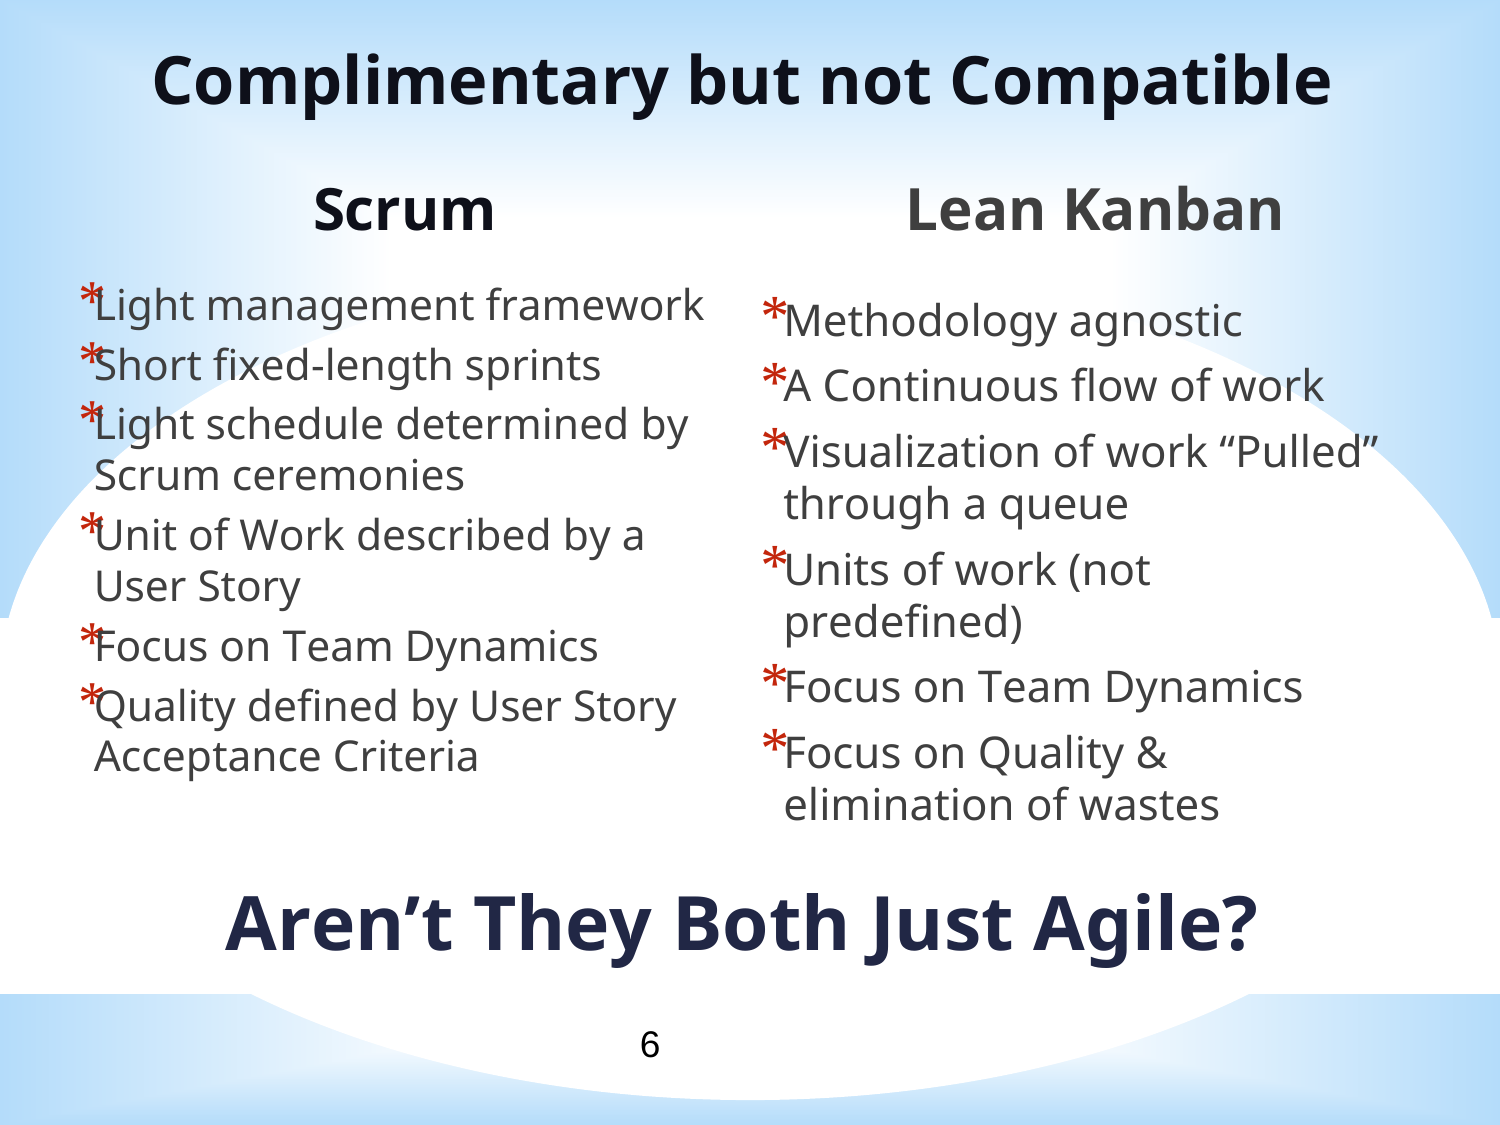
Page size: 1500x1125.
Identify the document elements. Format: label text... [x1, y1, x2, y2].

list Light management framework Short fixed-length sprints Light schedule determined by Scrum ceremonies Unit of Work described by a User Story Focus on Team Dynamics Quality defined by User Story Acceptance Criteria [60, 270, 721, 841]
picture [0, 0, 1500, 908]
list Scrum [90, 164, 676, 270]
text_box <number> [624, 1012, 925, 1073]
title Aren’t They Both Just Agile? [105, 867, 1381, 1006]
list Methodology agnostic A Continuous flow of work Visualization of work “Pulled” through a queue Units of work (not predefined) Focus on Team Dynamics Focus on Quality & elimination of wastes [740, 285, 1411, 841]
list Lean Kanban [765, 164, 1381, 285]
title Complimentary but not Compatible [75, 29, 1411, 196]
picture [0, 993, 1500, 1125]
